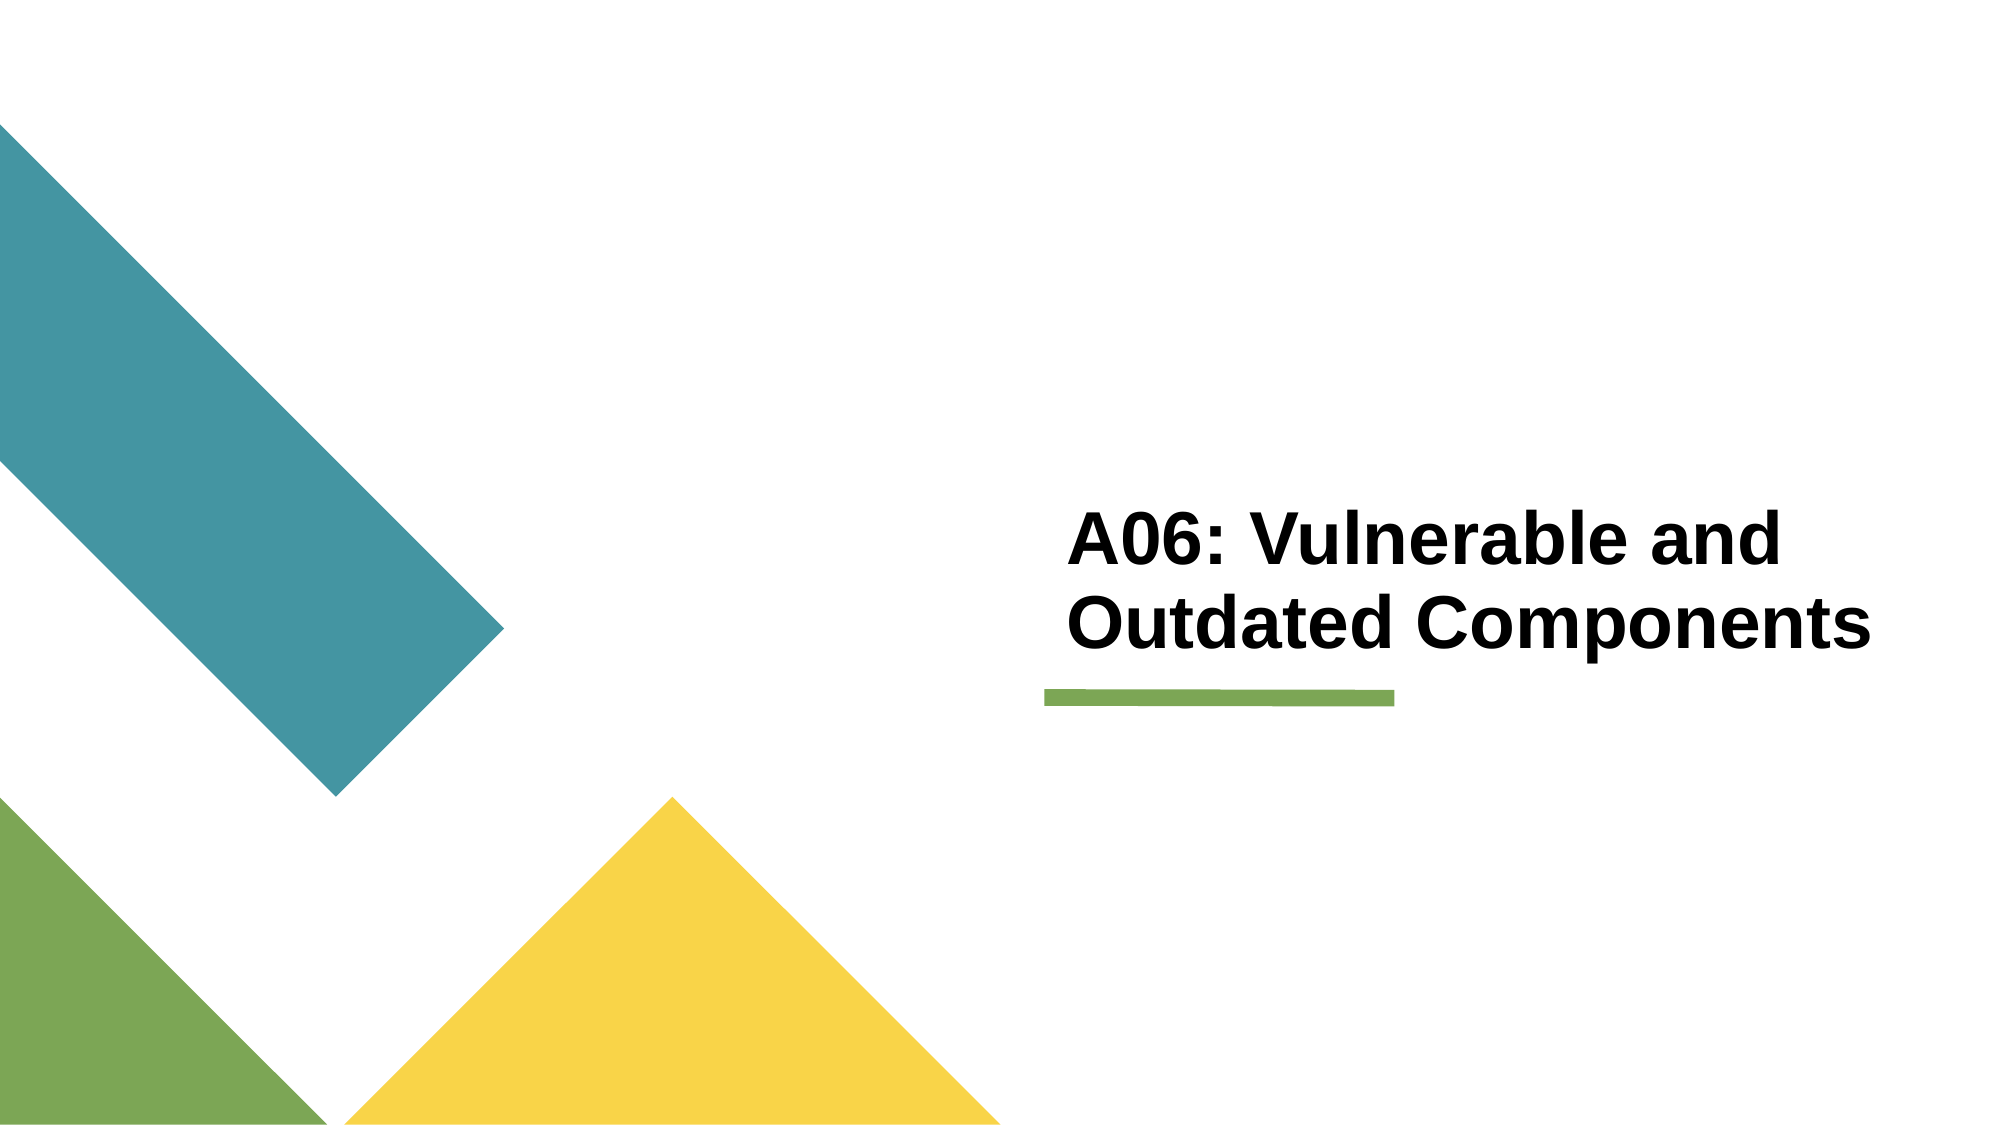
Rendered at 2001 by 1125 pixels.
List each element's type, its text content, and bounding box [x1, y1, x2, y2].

text_box A06: Vulnerable and Outdated Components [1051, 489, 1916, 756]
